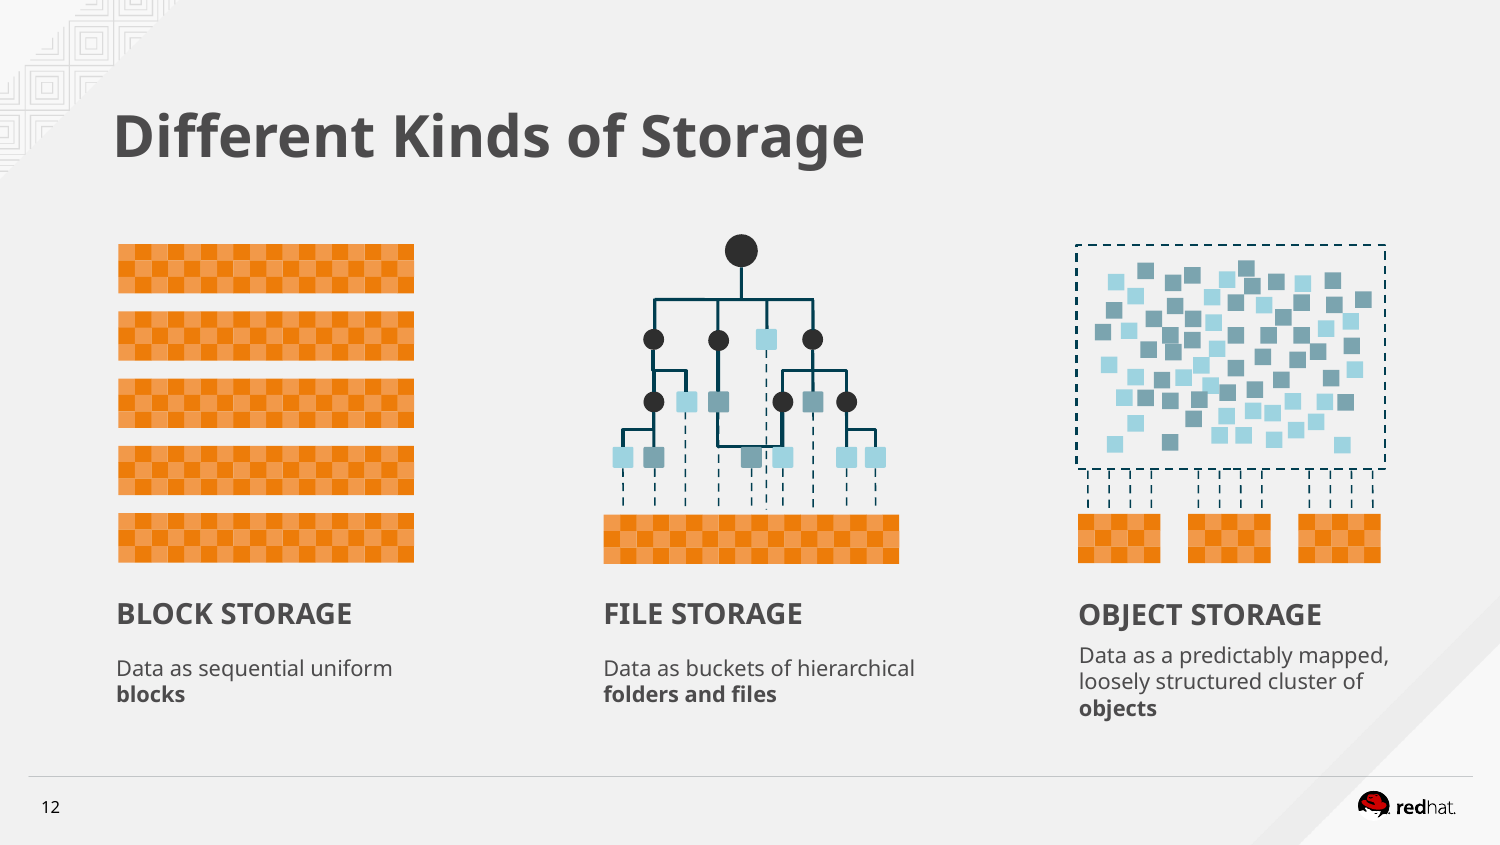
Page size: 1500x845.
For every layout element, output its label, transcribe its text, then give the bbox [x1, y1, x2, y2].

text_box [1166, 297, 1202, 328]
text_box [1343, 337, 1360, 355]
text_box [1145, 310, 1182, 361]
text_box [772, 391, 794, 413]
text_box [1275, 309, 1292, 326]
text_box [708, 330, 730, 351]
text_box [1127, 415, 1144, 432]
text_box [1218, 271, 1236, 288]
slide_number 35 [0, 787, 75, 833]
text_box [1337, 394, 1354, 411]
text_box [755, 328, 777, 350]
text_box [676, 391, 698, 413]
text_box [1137, 371, 1171, 407]
text_box [603, 514, 900, 564]
text_box [1284, 393, 1302, 410]
text_box [1203, 289, 1221, 306]
text_box [1264, 404, 1281, 422]
text_box [864, 446, 886, 468]
text_box [1316, 393, 1334, 411]
text_box [118, 244, 415, 294]
text_box [643, 391, 665, 413]
text_box [1184, 331, 1201, 349]
picture [0, 0, 1500, 845]
text_box [1175, 369, 1192, 386]
text_box [1205, 314, 1222, 331]
text_box [802, 329, 824, 350]
text_box [708, 391, 730, 413]
text_box [740, 446, 762, 468]
text_box [1227, 260, 1261, 311]
text_box [1120, 322, 1138, 339]
text_box [1294, 275, 1312, 292]
text_box [1184, 267, 1201, 284]
text_box OBJECT STORAGE [1063, 592, 1383, 640]
text_box [1127, 287, 1144, 305]
text_box [1185, 410, 1202, 428]
text_box [772, 446, 794, 468]
text_box [1107, 273, 1125, 291]
text_box [1164, 274, 1182, 292]
text_box [1227, 327, 1245, 344]
text_box [1260, 327, 1277, 344]
text_box BLOCK STORAGE [101, 591, 421, 635]
text_box [1078, 513, 1161, 564]
text_box [612, 446, 634, 468]
text_box [1317, 320, 1335, 337]
text_box [802, 391, 824, 413]
text_box [1324, 272, 1342, 289]
text_box [1100, 356, 1118, 374]
text_box [1137, 262, 1154, 280]
text_box [1254, 348, 1272, 366]
text_box [1268, 273, 1285, 291]
title Different Kinds of Storage [112, 0, 1388, 169]
text_box [1346, 361, 1364, 378]
text_box [118, 311, 415, 361]
text_box [1116, 389, 1133, 406]
text_box [118, 445, 415, 496]
text_box [724, 234, 758, 267]
text_box [1191, 377, 1236, 408]
text_box Data as sequential uniform blocks [101, 635, 455, 727]
text_box [1193, 340, 1226, 374]
text_box [1246, 381, 1264, 398]
text_box [1188, 513, 1271, 564]
text_box [1326, 296, 1359, 330]
text_box [643, 446, 665, 468]
text_box [1127, 368, 1144, 386]
text_box [1273, 371, 1290, 389]
text_box [118, 378, 415, 428]
text_box [1227, 359, 1245, 377]
text_box [1307, 413, 1325, 431]
text_box Data as a predictably mapped, loosely structured cluster of objects [1064, 635, 1438, 727]
text_box [1289, 351, 1306, 369]
text_box [1162, 392, 1179, 410]
text_box FILE STORAGE [588, 591, 908, 635]
text_box [1255, 296, 1273, 314]
text_box [1140, 341, 1157, 358]
text_box [118, 513, 415, 563]
text_box [1161, 434, 1179, 451]
text_box [1235, 427, 1252, 444]
text_box [1218, 407, 1235, 425]
text_box [1298, 513, 1381, 564]
text_box [1265, 431, 1283, 448]
text_box [1106, 436, 1124, 453]
text_box [1334, 436, 1351, 454]
text_box [1322, 369, 1340, 387]
text_box [643, 329, 665, 350]
text_box [1355, 291, 1372, 308]
text_box [1211, 427, 1228, 444]
text_box [1094, 323, 1112, 341]
text_box [836, 446, 858, 468]
text_box [1293, 327, 1327, 360]
text_box [1293, 294, 1310, 311]
text_box Data as buckets of hierarchical folders and files [588, 635, 939, 727]
text_box [1105, 302, 1123, 319]
text_box [1287, 421, 1305, 439]
text_box [1244, 402, 1262, 420]
text_box [836, 391, 858, 413]
